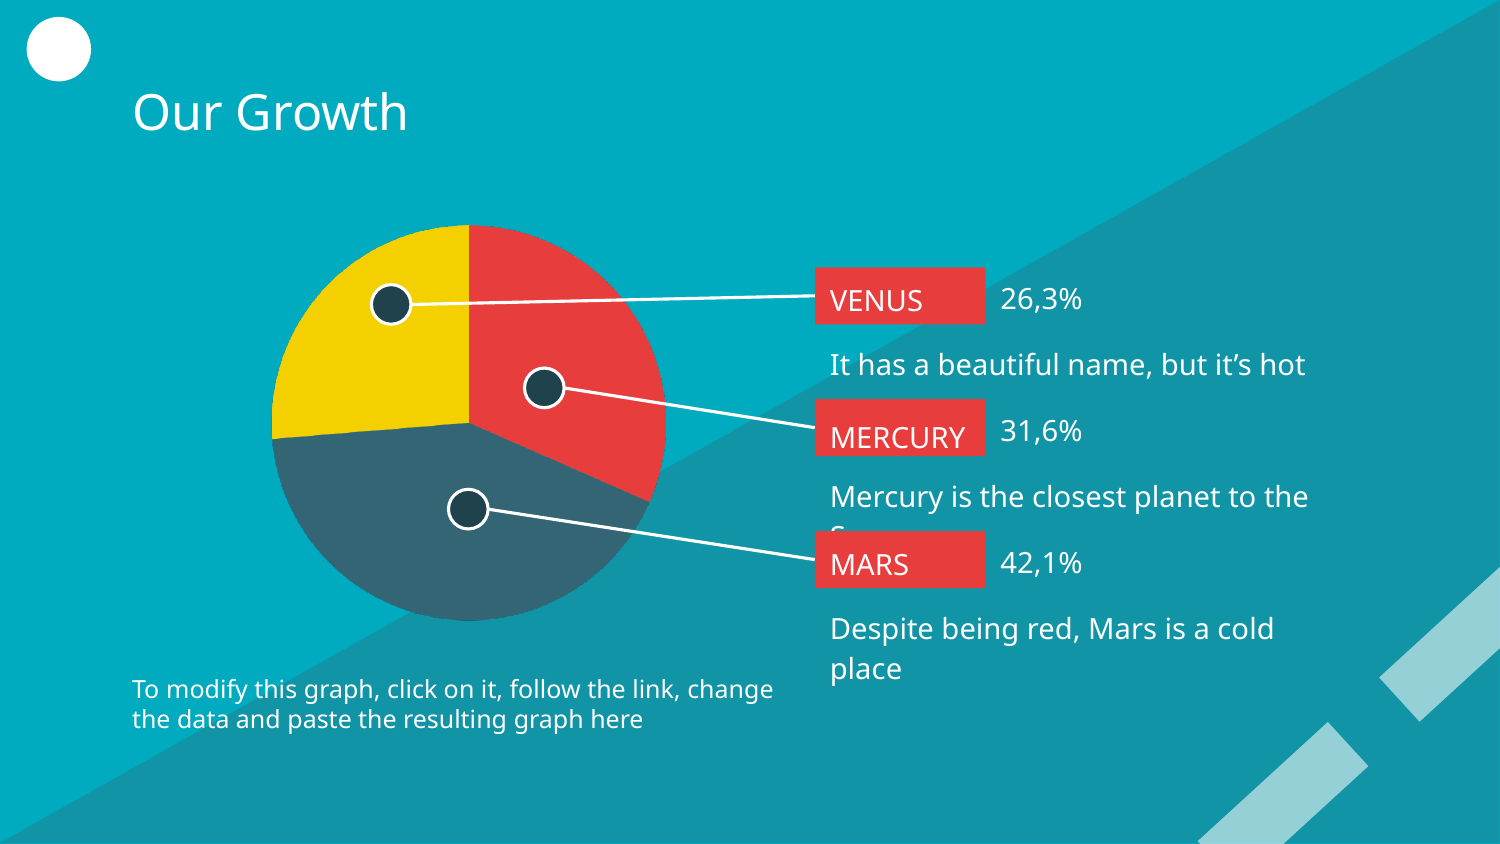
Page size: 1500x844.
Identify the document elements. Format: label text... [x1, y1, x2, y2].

subtitle MERCURY [814, 399, 985, 457]
text_box [448, 489, 488, 529]
text_box It has a beautiful name, but it’s hot [814, 326, 1367, 388]
text_box [524, 368, 564, 408]
picture [114, 203, 823, 642]
text_box Despite being red, Mars is a cold place [814, 590, 1367, 652]
subtitle MARS [814, 531, 985, 589]
subtitle To modify this graph, click on it, follow the link, change the data and paste the resulting graph here [116, 658, 798, 754]
text_box [371, 284, 411, 325]
text_box Mercury is the closest planet to the Sun [814, 458, 1367, 520]
title Our Growth [116, 63, 1383, 158]
text_box 42,1% [985, 528, 1330, 590]
text_box 31,6% [985, 397, 1330, 458]
text_box 26,3% [985, 265, 1330, 326]
text_box [27, 17, 91, 81]
subtitle VENUS [814, 267, 985, 325]
